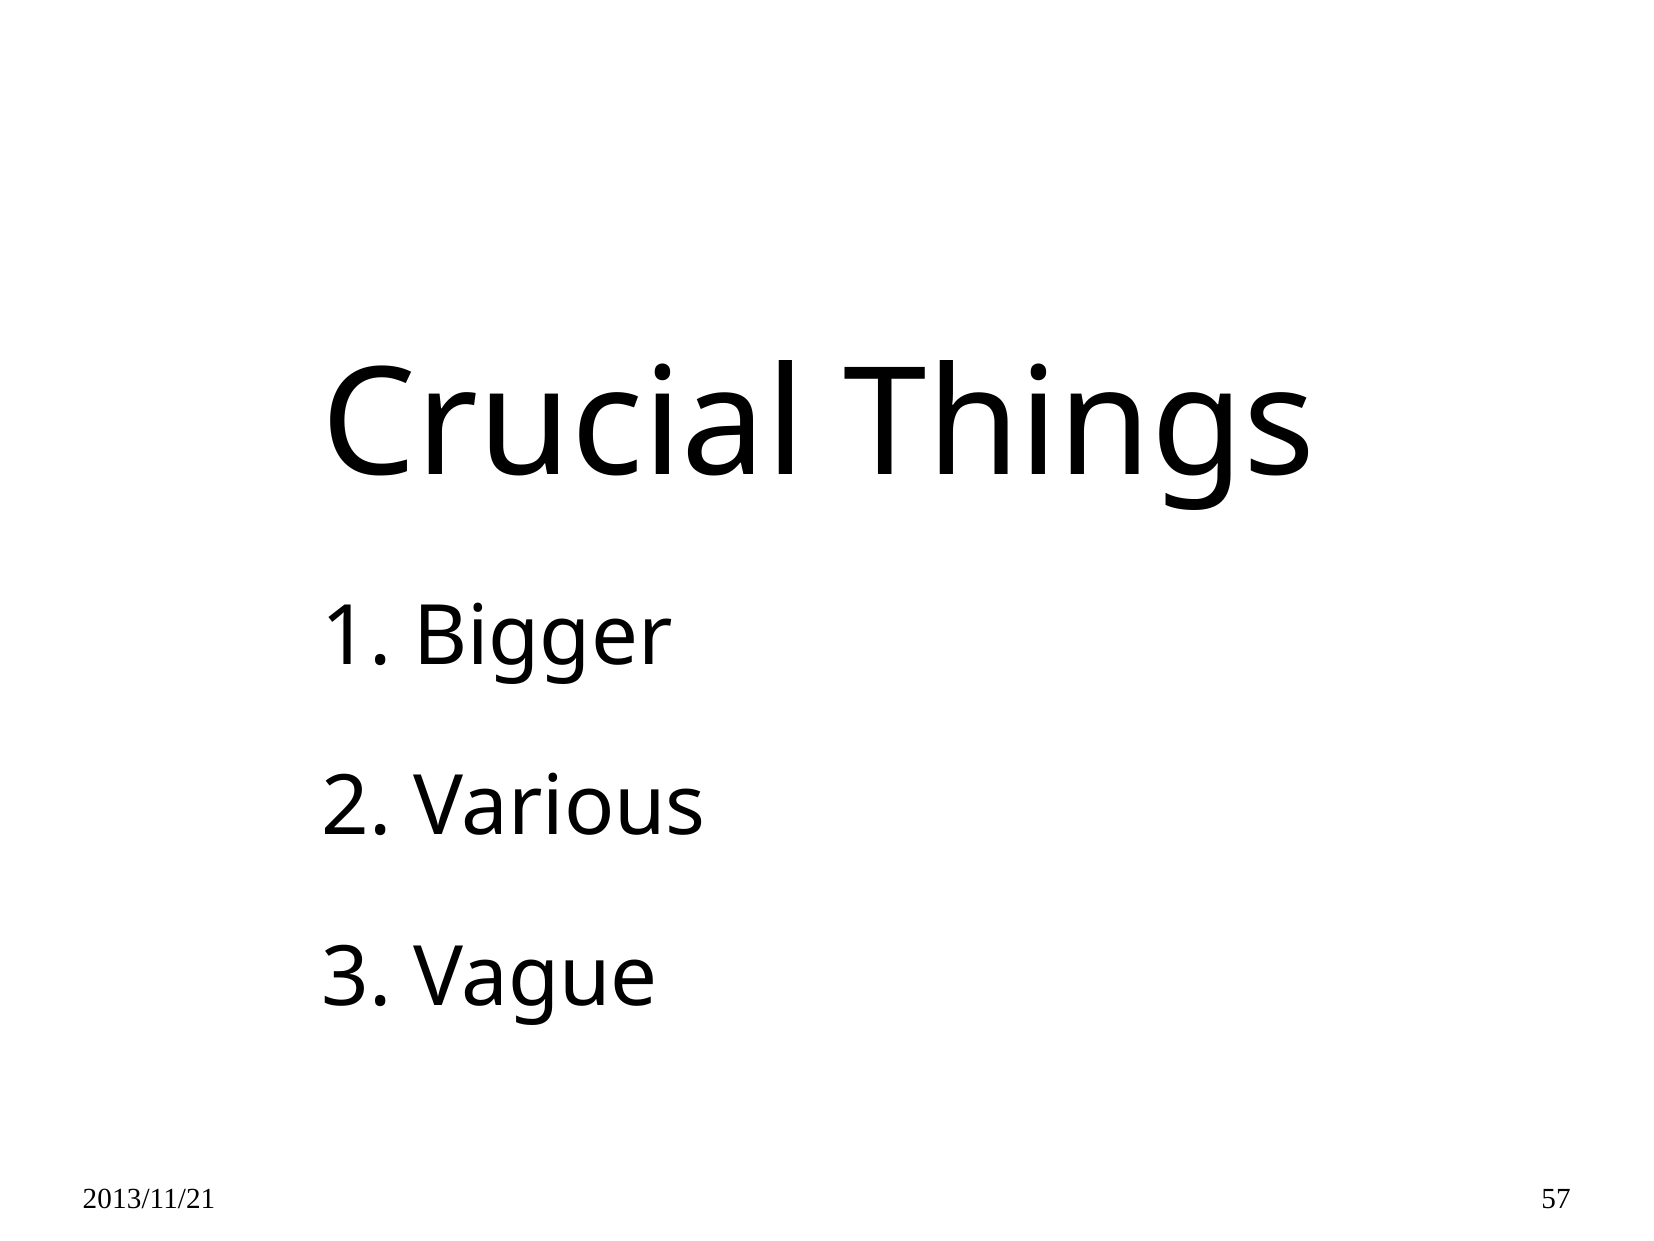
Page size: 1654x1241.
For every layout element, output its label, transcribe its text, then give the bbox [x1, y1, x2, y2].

text_box Crucial Things 1. Bigger 2. Various 3. Vague [307, 307, 1459, 938]
